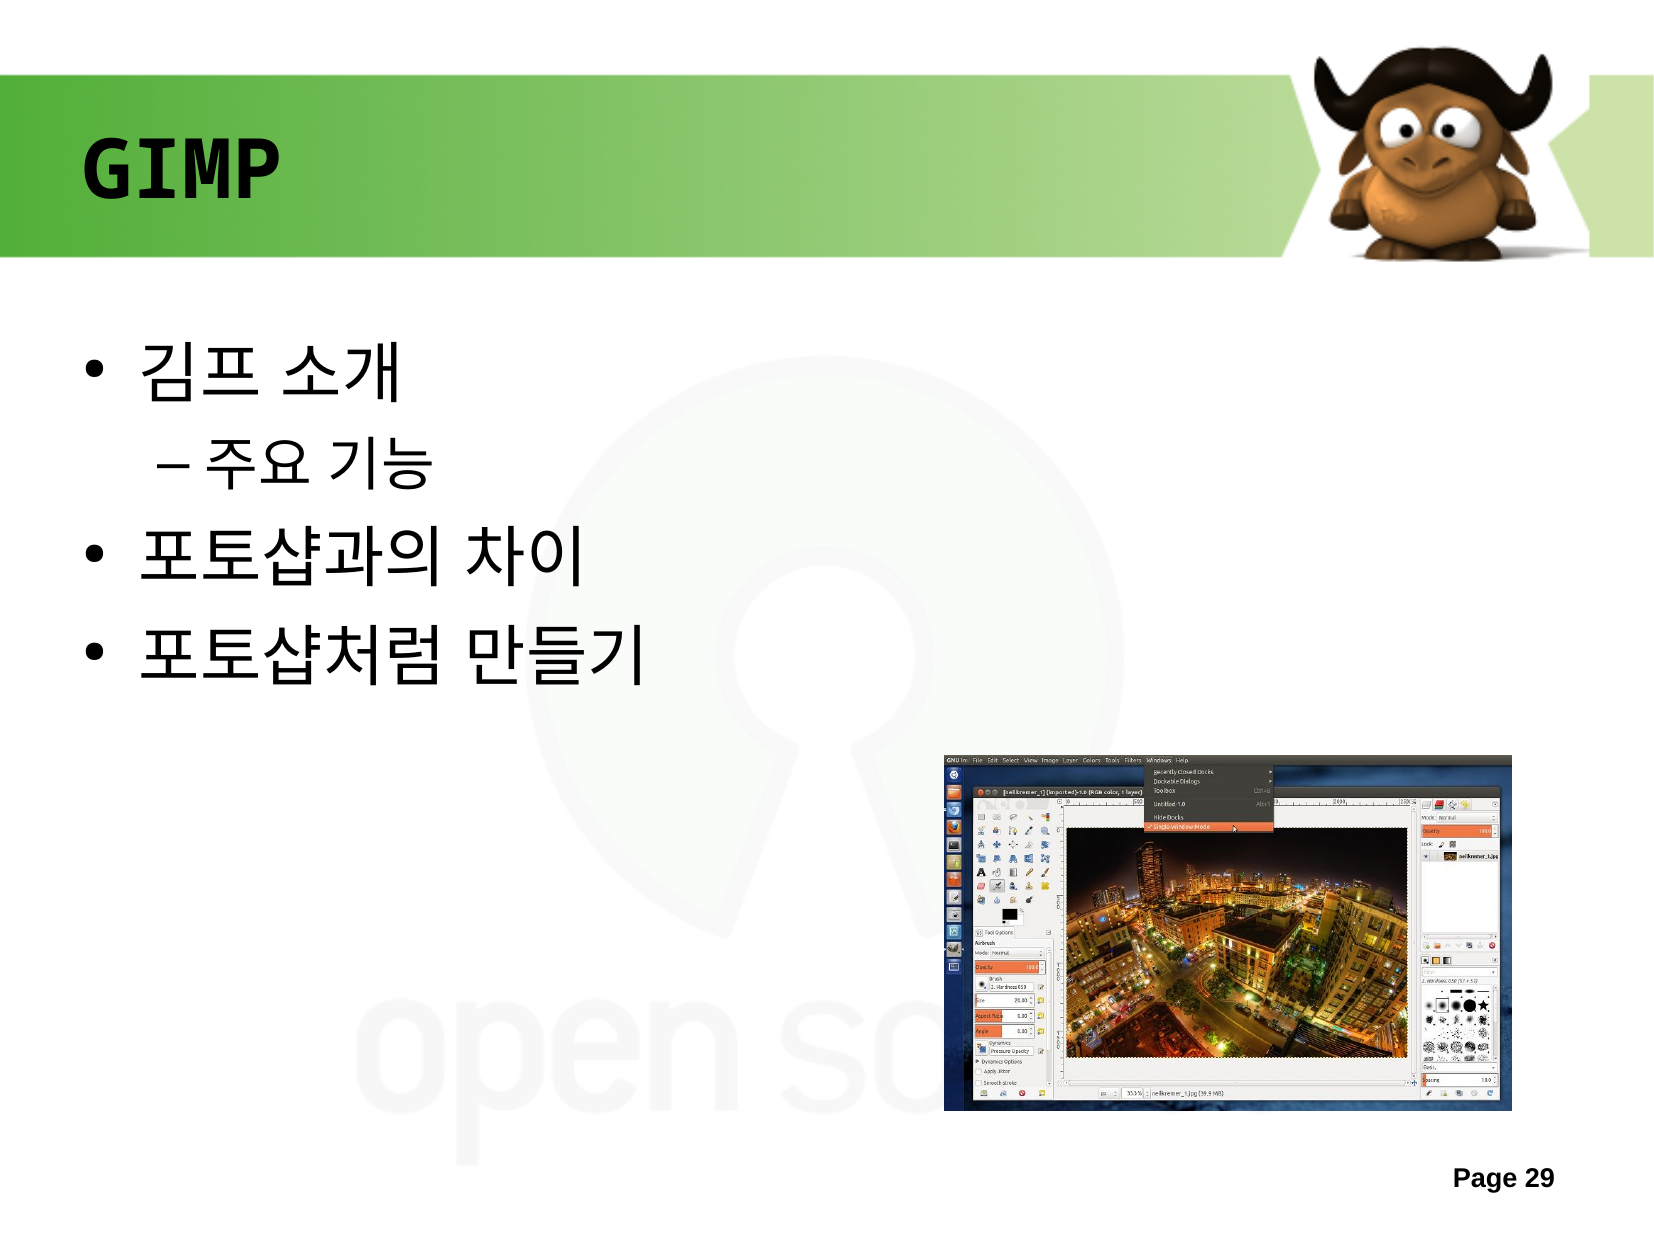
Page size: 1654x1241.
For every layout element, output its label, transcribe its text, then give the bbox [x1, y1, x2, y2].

list 김프 소개 주요 기능 포토샵과의 차이 포토샵처럼 만들기 [82, 330, 1571, 1134]
title GIMP [82, 61, 1571, 269]
picture [0, 0, 1654, 1241]
